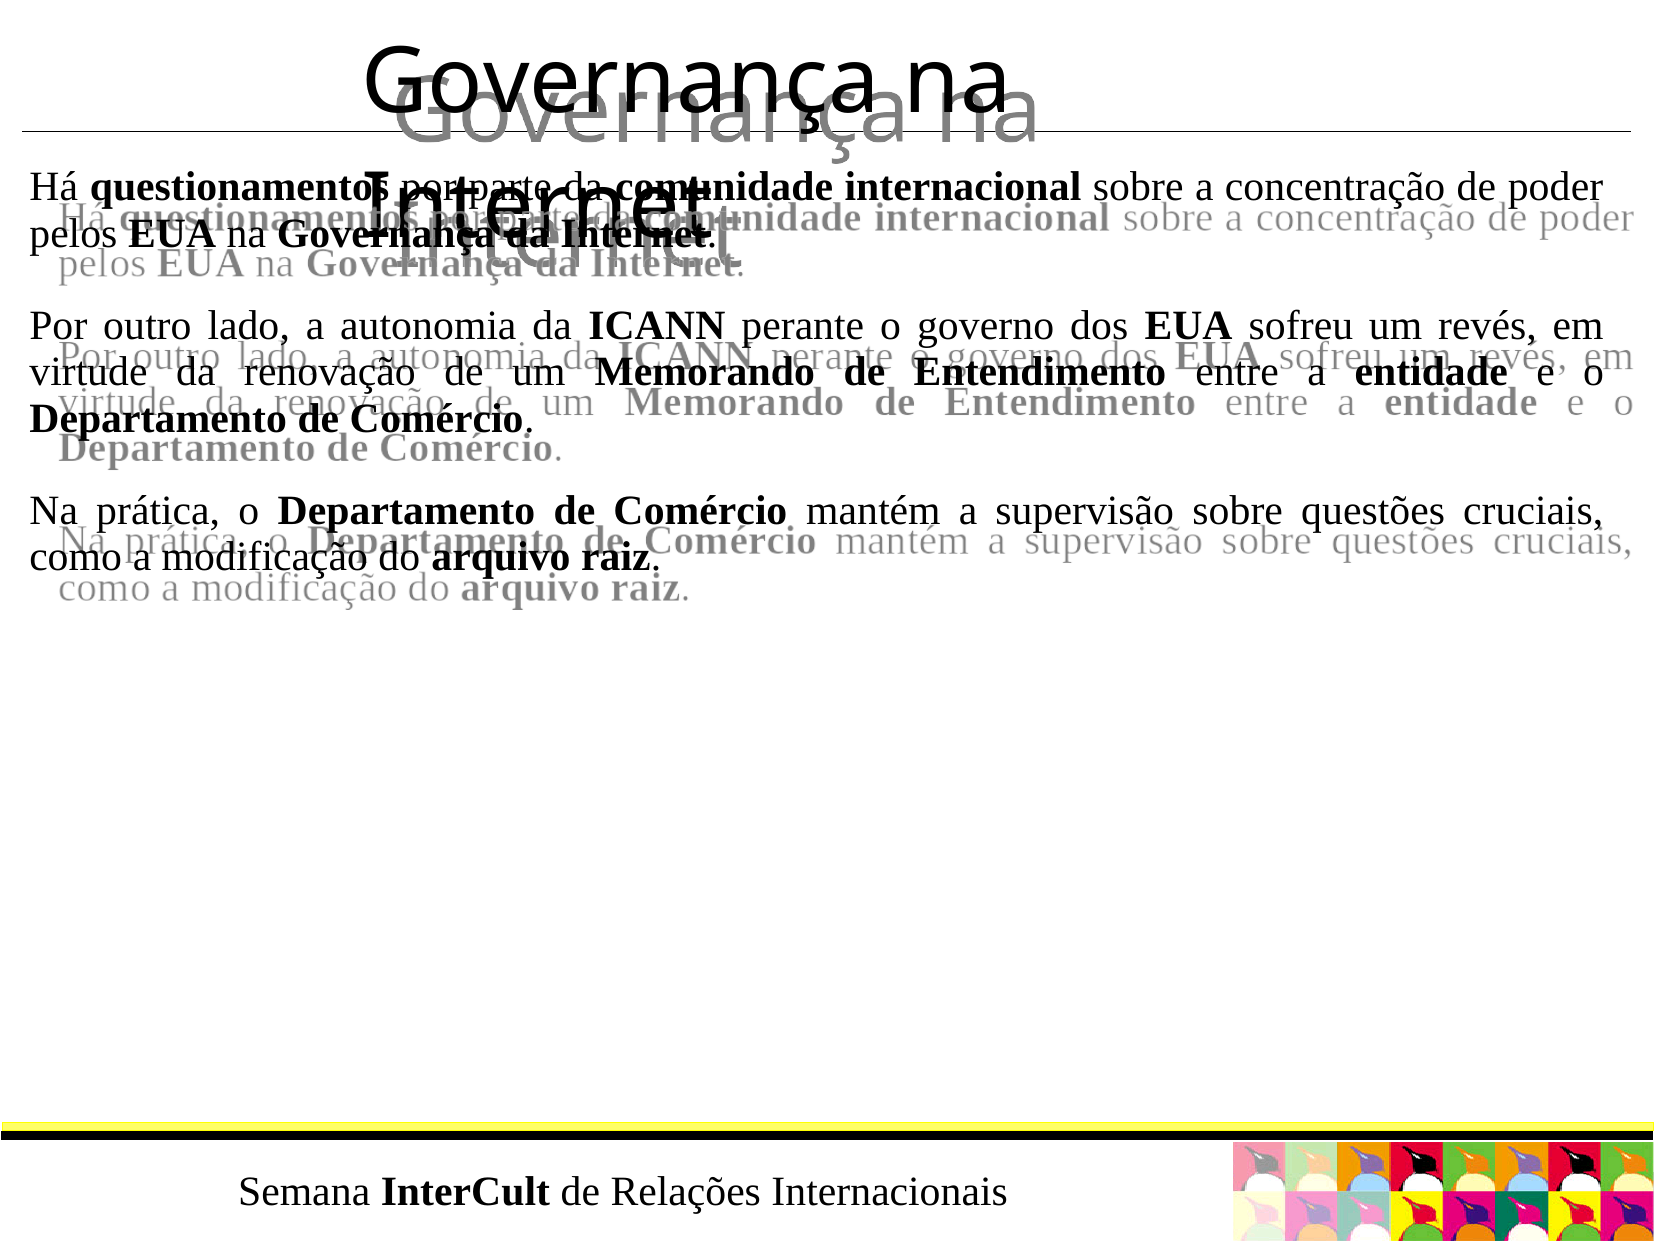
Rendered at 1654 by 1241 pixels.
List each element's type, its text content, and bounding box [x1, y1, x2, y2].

text_box [1, 1122, 1654, 1140]
text_box Semana InterCult de Relações Internacionais [238, 1168, 1009, 1217]
text_box Governança na Internet [361, 14, 1302, 125]
text_box Há questionamentos por parte da comunidade internacional sobre a concentração de poder pelos EUA na Governança da Internet. Por outro lado, a autonomia da ICANN perante o governo dos EUA sofreu um revés, em virtude da renovação de um Memorando de Entendimento entre a entidade e o Departamento de Comércio. Na prática, o Departamento de Comércio mantém a supervisão sobre questões cruciais, como a modificação do arquivo raiz. [29, 163, 1605, 580]
chart [1233, 1142, 1654, 1241]
